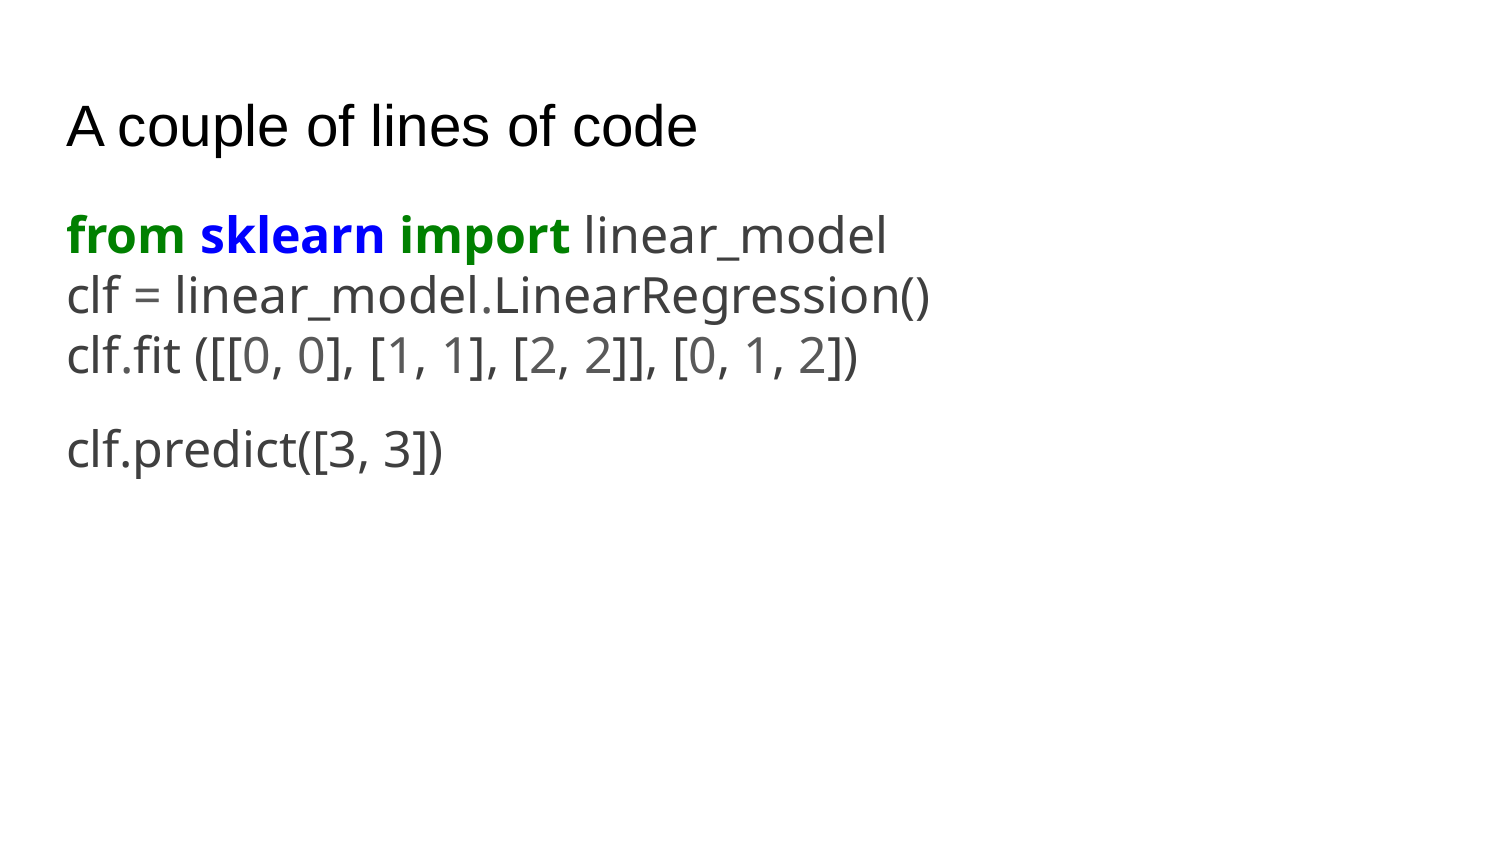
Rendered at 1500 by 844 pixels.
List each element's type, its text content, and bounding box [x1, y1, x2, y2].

list from sklearn import linear_model clf = linear_model.LinearRegression() clf.fit ([[0, 0], [1, 1], [2, 2]], [0, 1, 2]) clf.predict([3, 3]) [51, 189, 1449, 750]
title A couple of lines of code [51, 72, 1449, 167]
